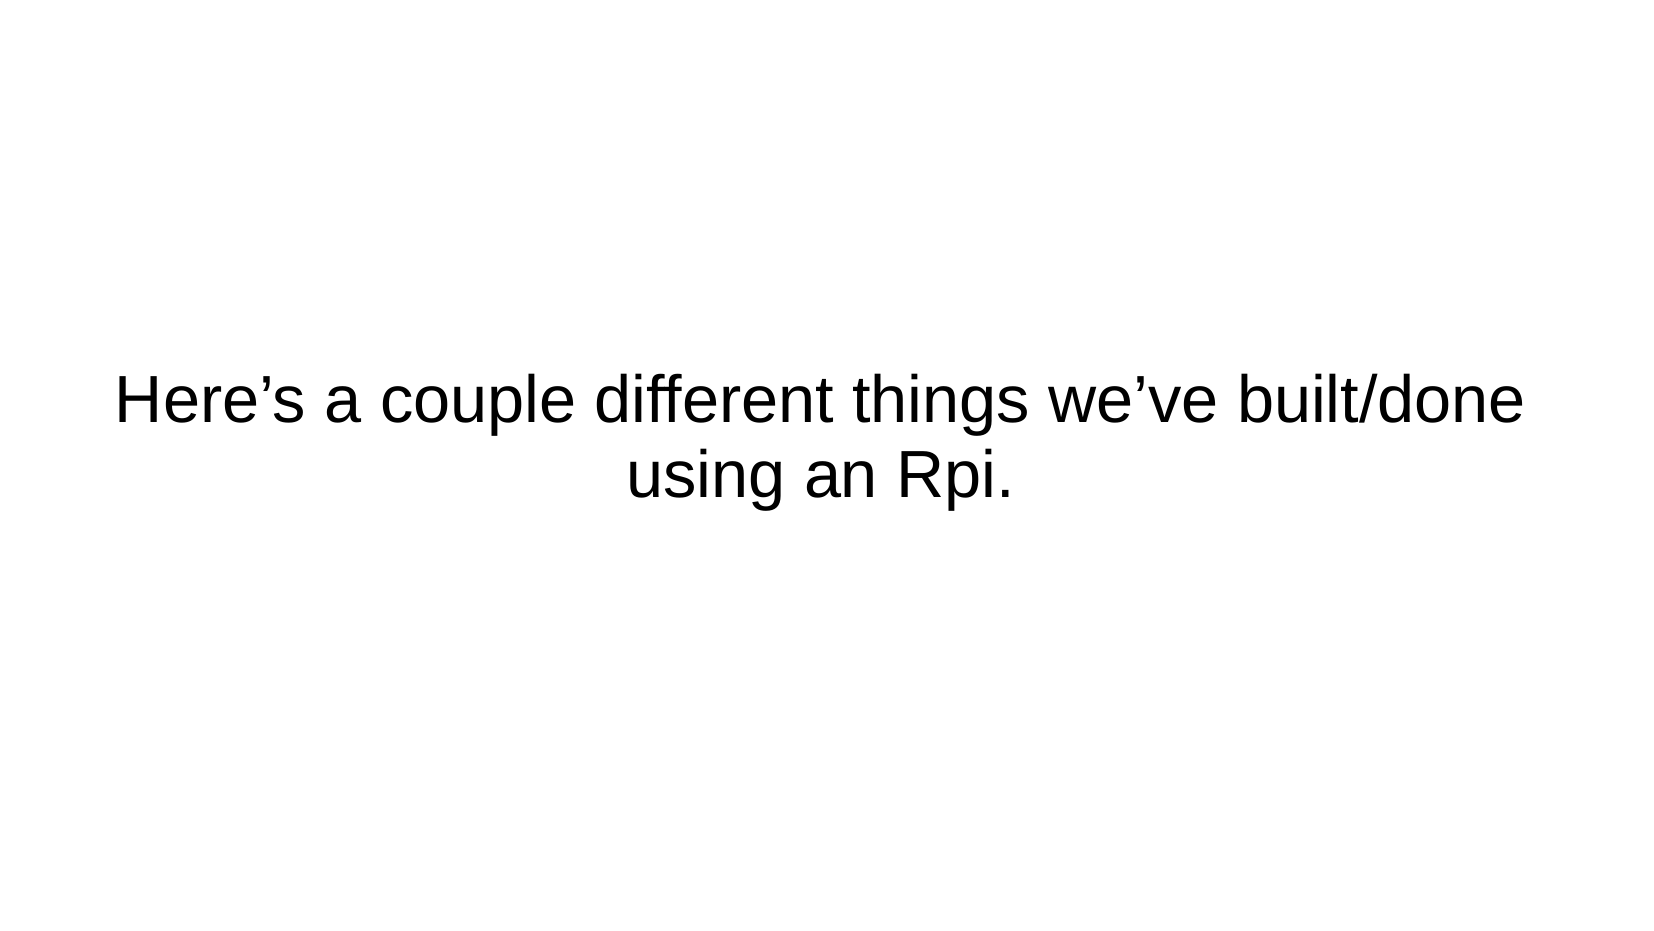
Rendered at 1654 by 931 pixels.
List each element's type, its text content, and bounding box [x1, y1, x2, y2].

subtitle Here’s a couple different things we’ve built/done using an Rpi. [76, 76, 1565, 797]
